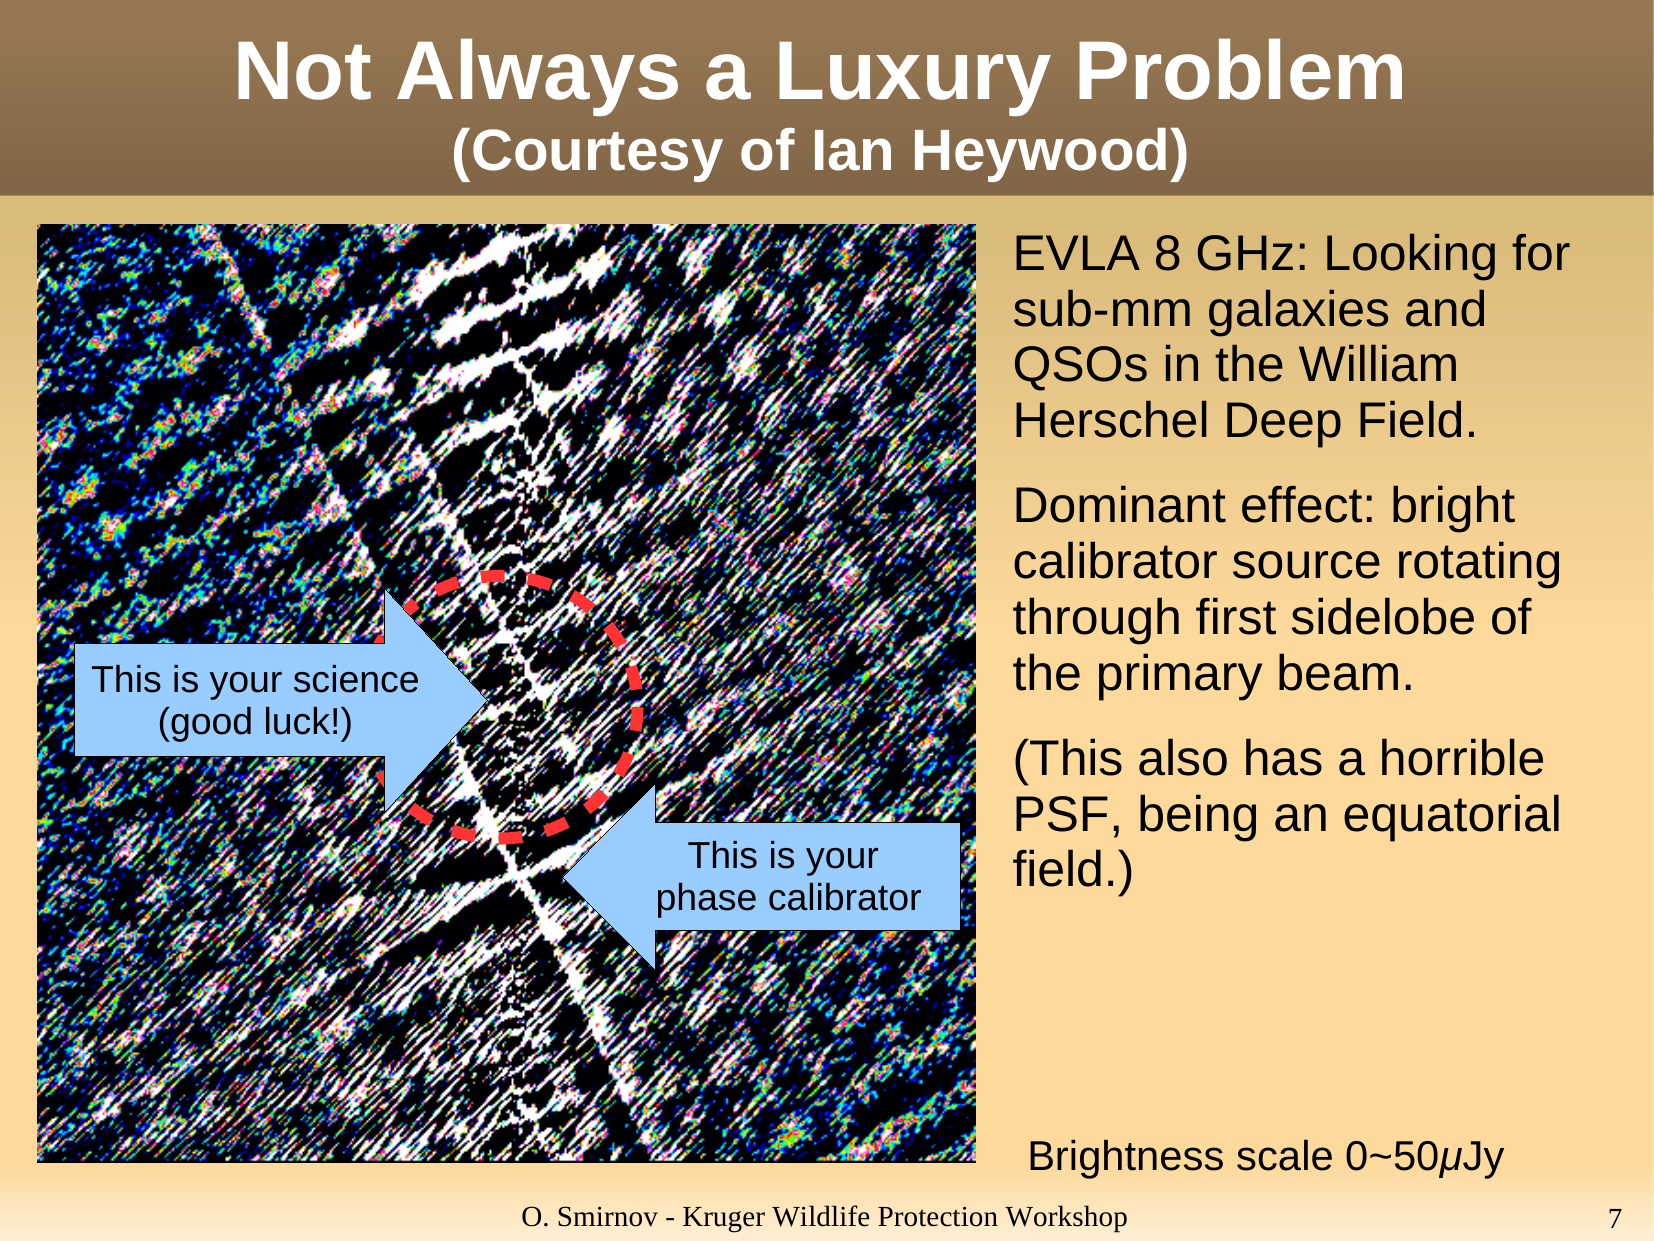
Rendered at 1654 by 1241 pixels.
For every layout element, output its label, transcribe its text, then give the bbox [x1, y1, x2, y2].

list EVLA 8 GHz: Looking for sub-mm galaxies and QSOs in the William Herschel Deep Field. Dominant effect: bright calibrator source rotating through first sidelobe of the primary beam. (This also has a horrible PSF, being an equatorial field.) [1012, 225, 1601, 1104]
text_box This is your science (good luck!) [74, 587, 488, 813]
text_box Brightness scale 0~50μJy [1012, 1125, 1654, 1187]
text_box This is your phase calibrator [562, 782, 961, 971]
picture [0, 0, 1654, 1241]
title Not Always a Luxury Problem (Courtesy of Ian Heywood) [76, 7, 1565, 200]
